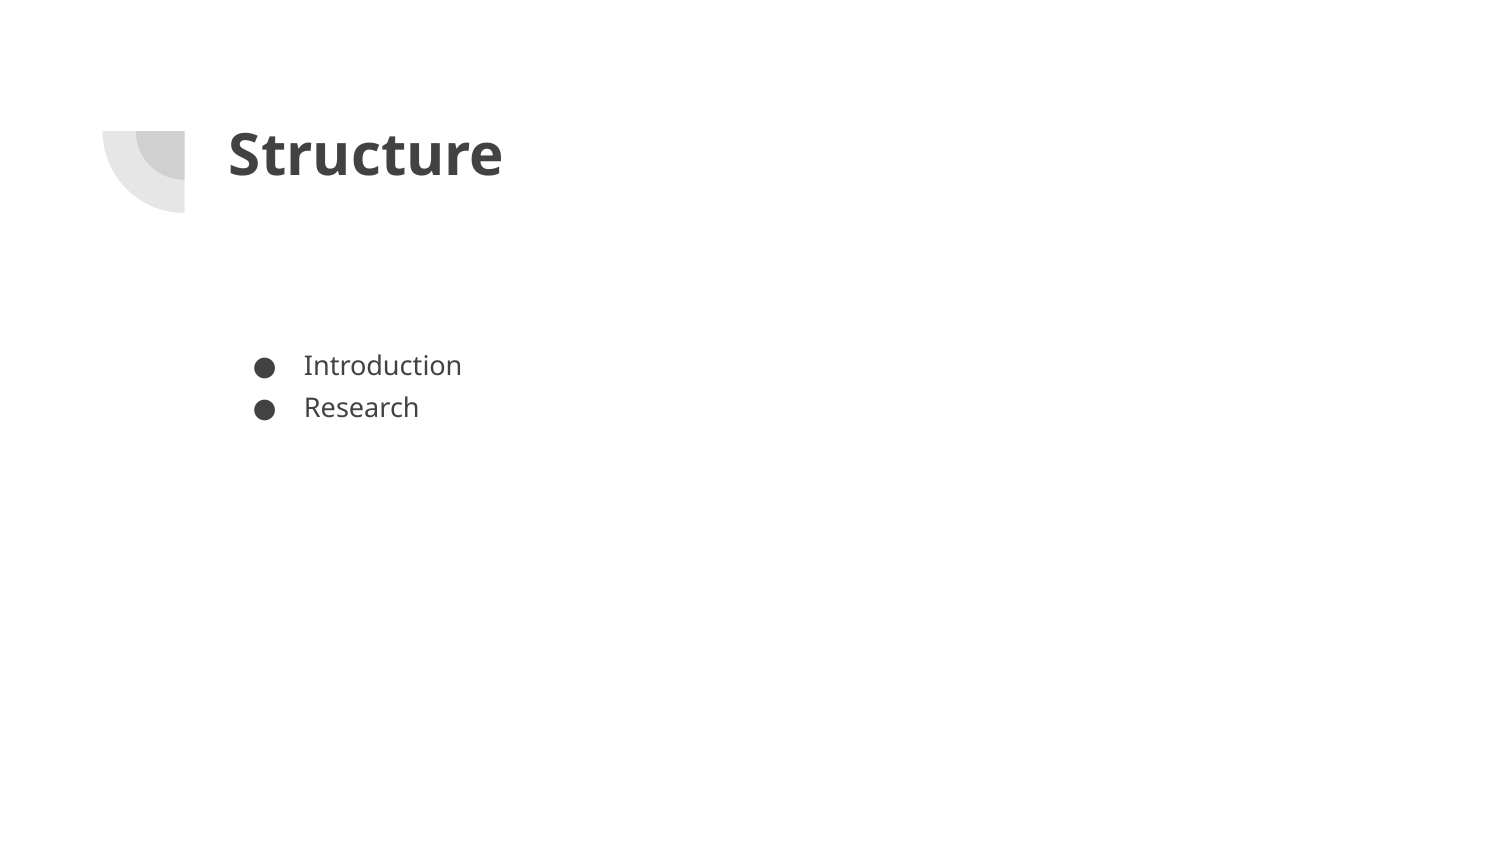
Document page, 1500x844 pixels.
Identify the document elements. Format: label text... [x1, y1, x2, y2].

list Introduction Research [213, 326, 1368, 744]
title Structure [213, 98, 1368, 263]
